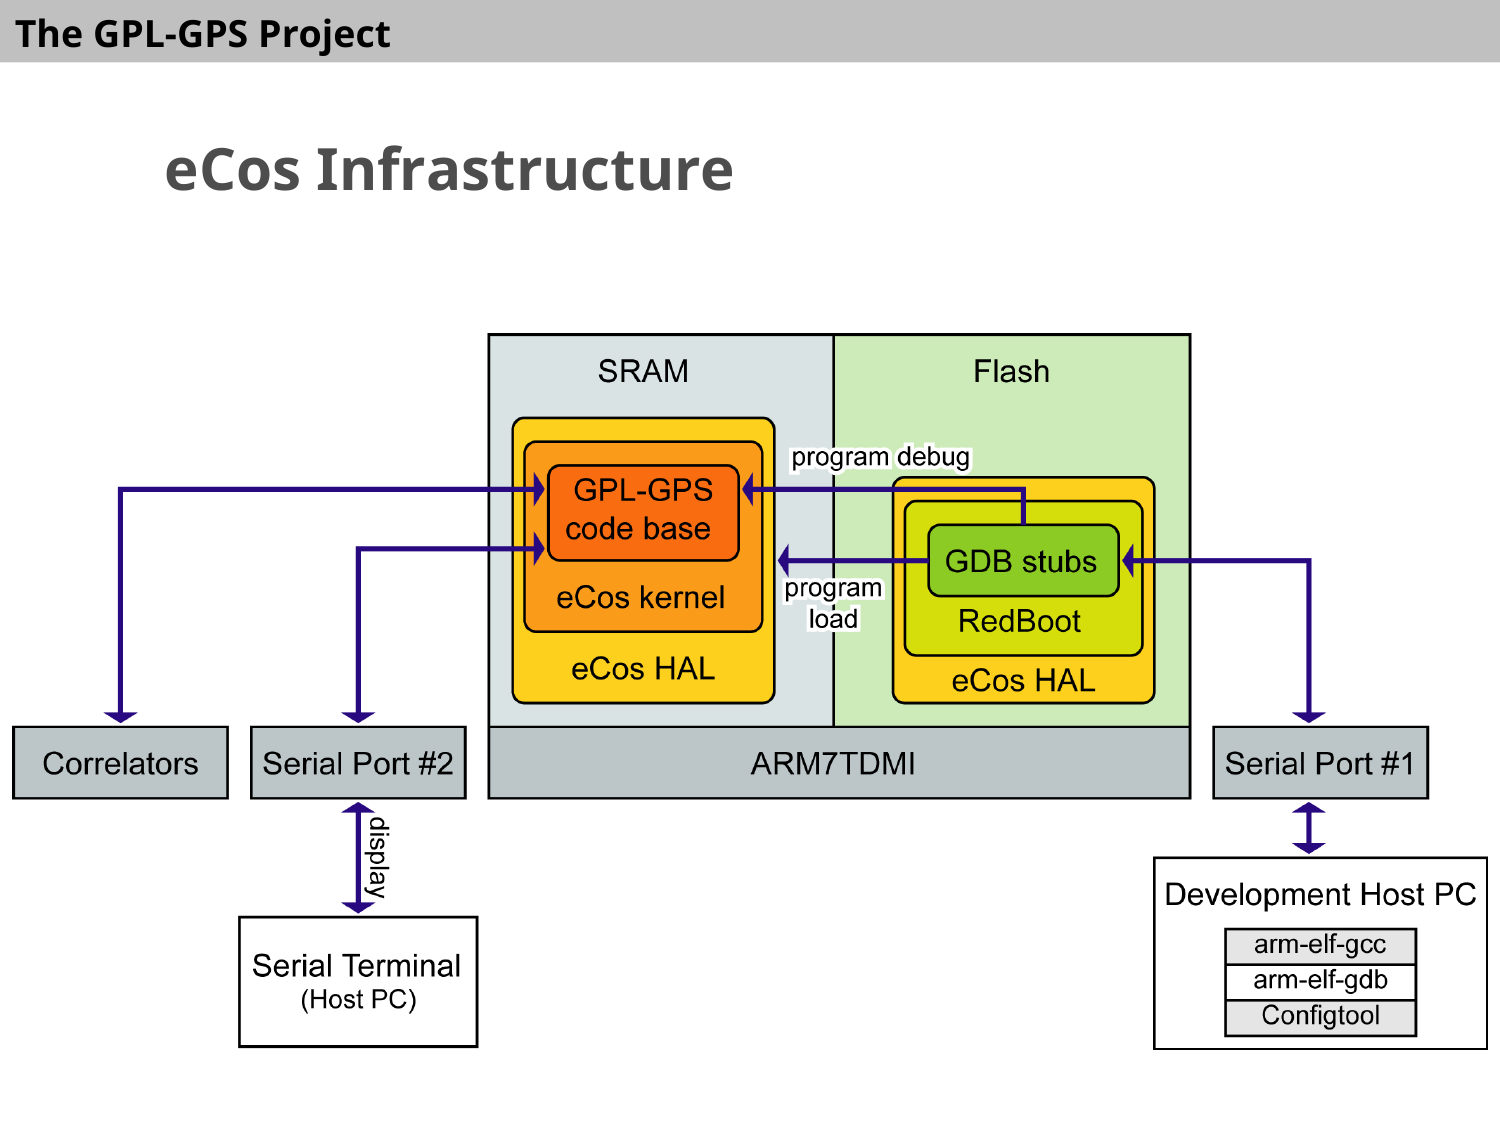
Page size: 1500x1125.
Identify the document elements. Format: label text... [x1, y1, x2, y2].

title eCos Infrastructure [149, 124, 1450, 213]
picture [12, 333, 1488, 1051]
